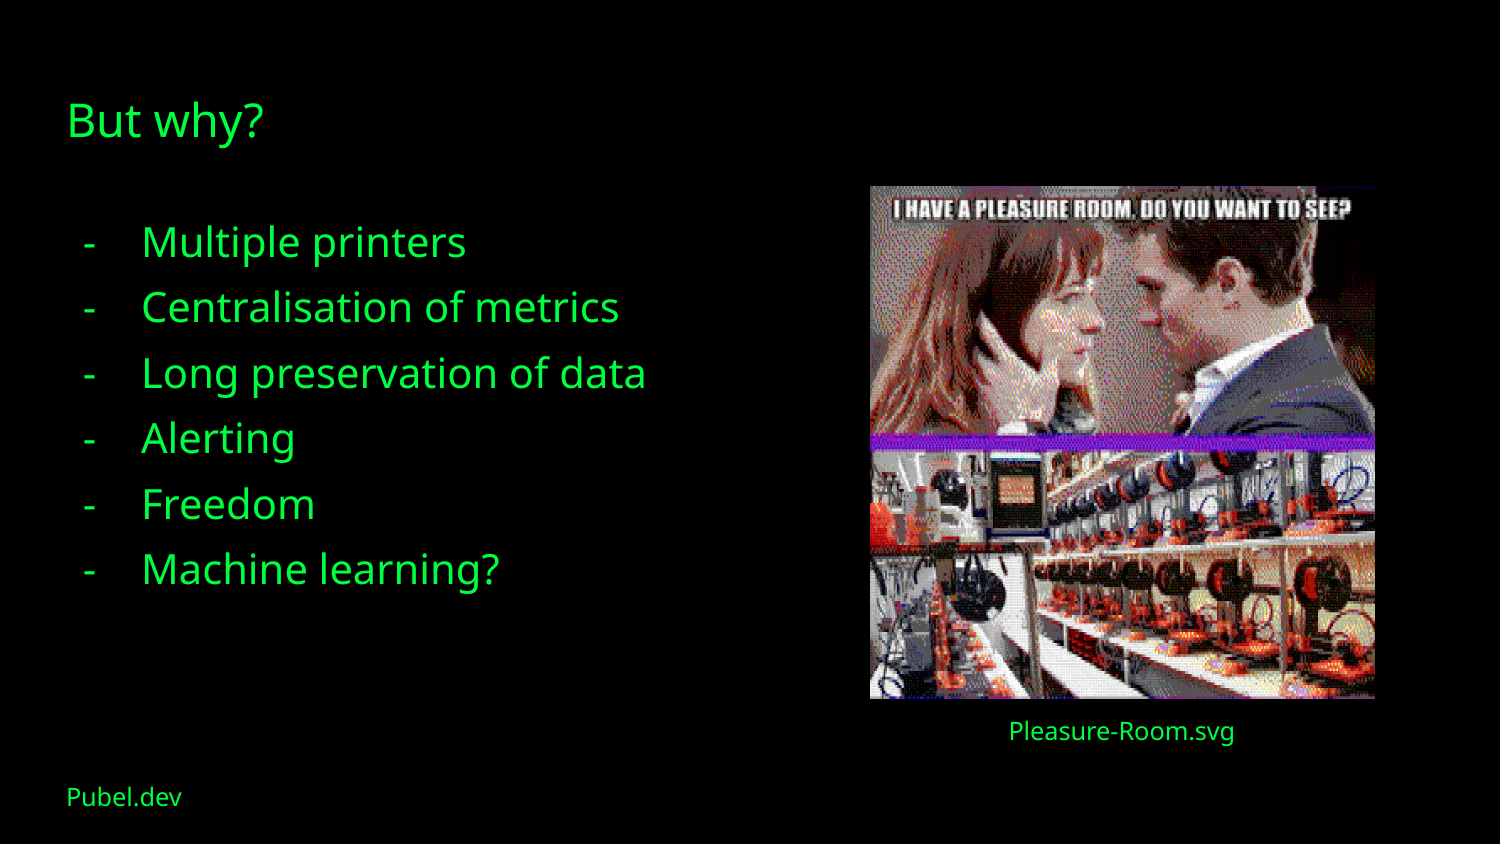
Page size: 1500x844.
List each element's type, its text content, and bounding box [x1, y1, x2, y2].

list Multiple printers Centralisation of metrics Long preservation of data Alerting Freedom Machine learning? [51, 189, 708, 750]
title But why? [51, 72, 1449, 167]
slide_number Pubel.dev [51, 764, 359, 830]
picture [870, 186, 1375, 699]
slide_number Pleasure-Room.svg [968, 698, 1276, 764]
